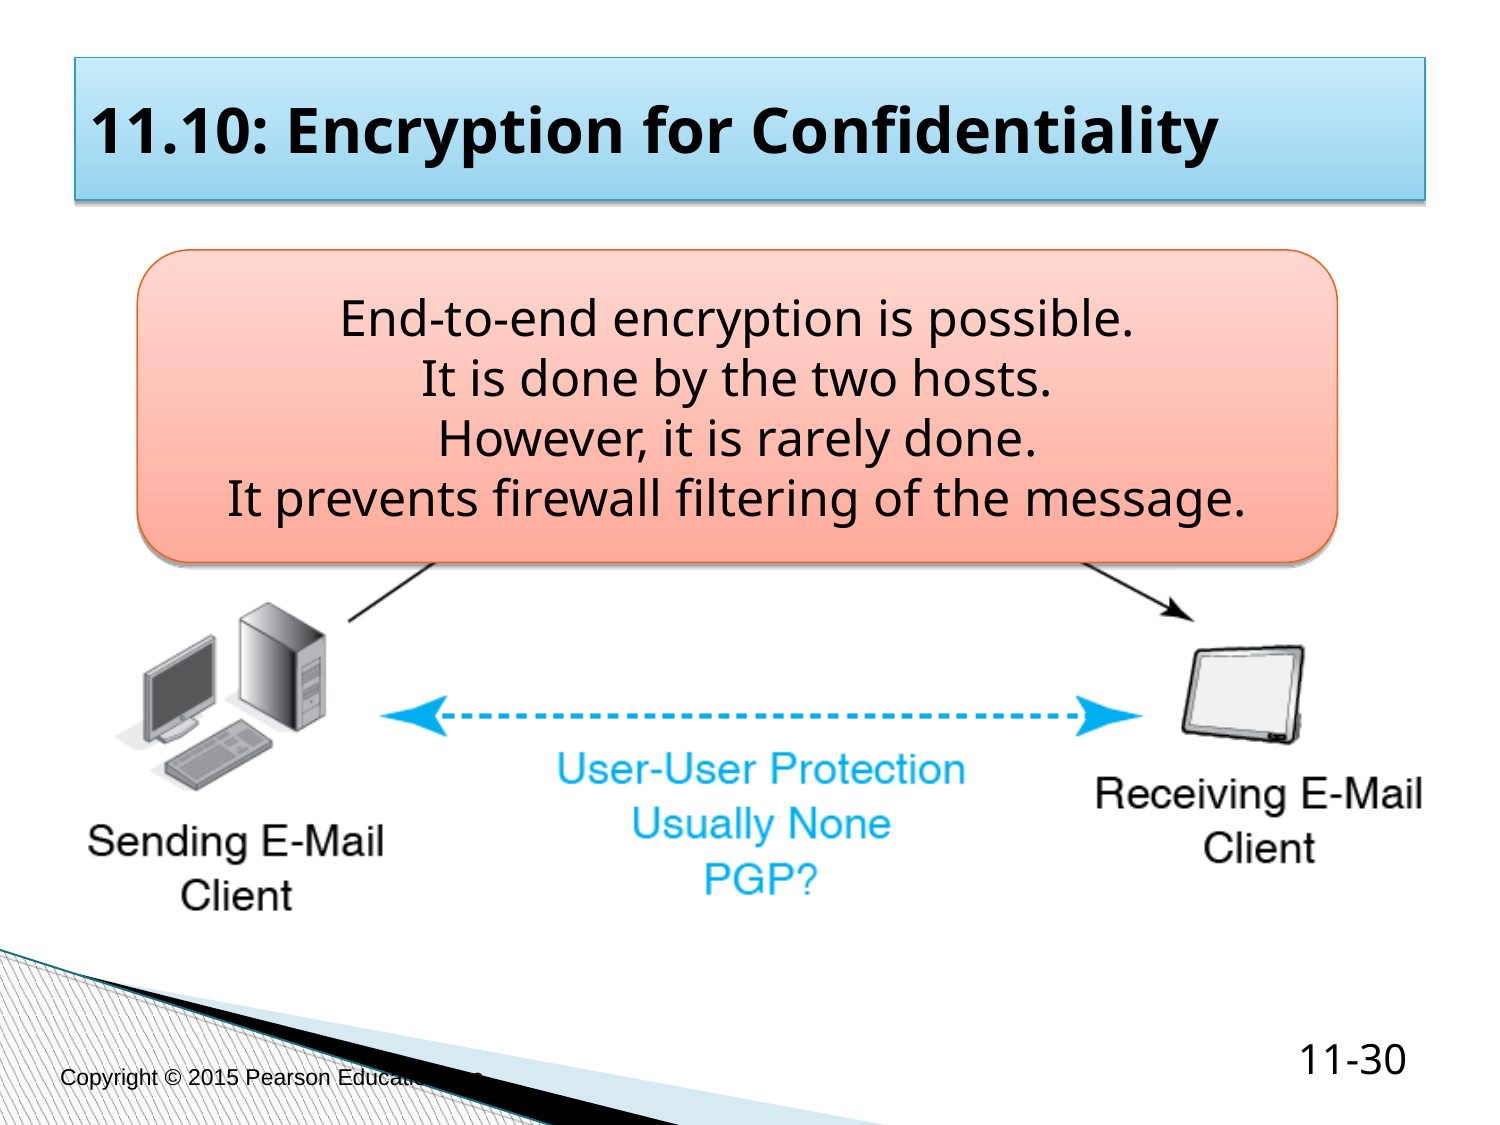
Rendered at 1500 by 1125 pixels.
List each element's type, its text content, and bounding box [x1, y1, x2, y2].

picture [0, 952, 543, 1125]
footer Copyright © 2015 Pearson Education, Inc. [37, 1050, 513, 1098]
title 11.10: Encryption for Confidentiality [75, 57, 1425, 200]
slide_number 11-<number> [1187, 1037, 1423, 1098]
text_box End-to-end encryption is possible. It is done by the two hosts. However, it is rarely done. It prevents firewall filtering of the message. [137, 249, 1338, 563]
picture [87, 316, 1425, 925]
